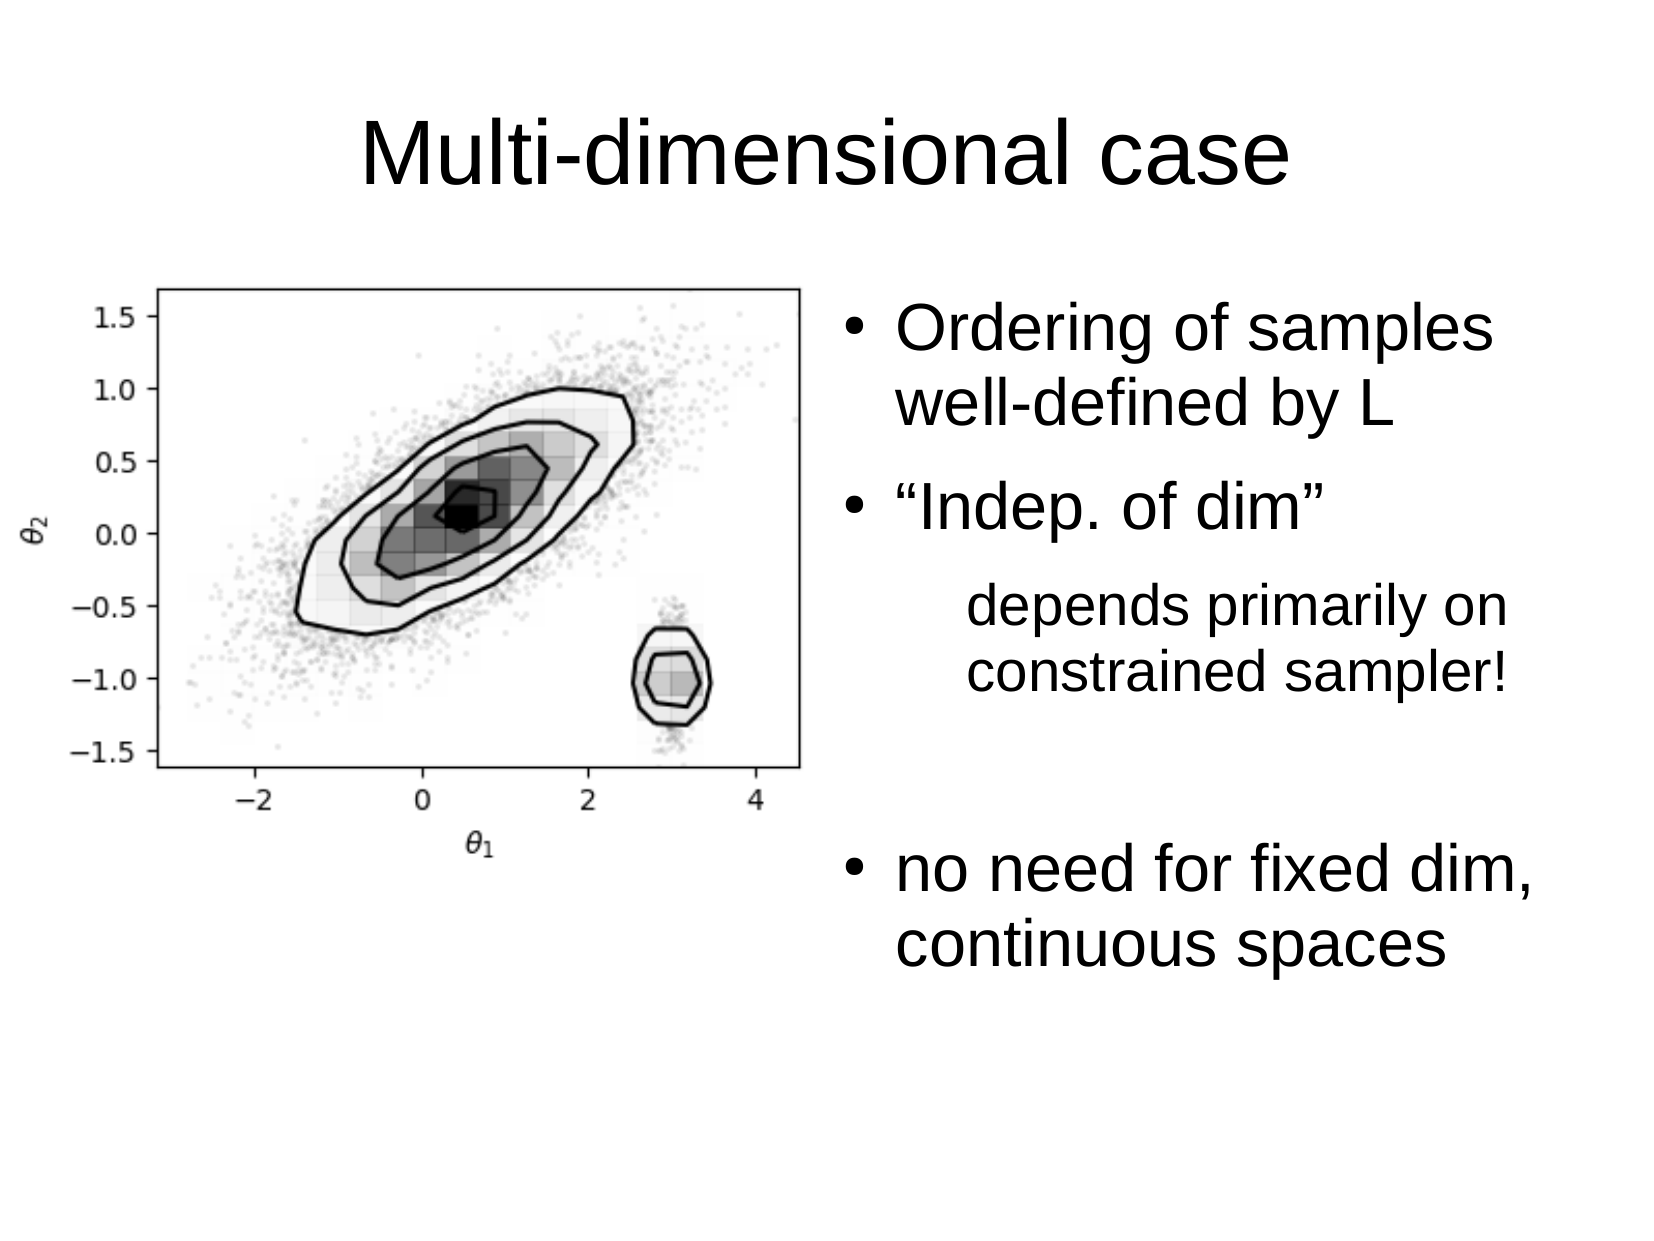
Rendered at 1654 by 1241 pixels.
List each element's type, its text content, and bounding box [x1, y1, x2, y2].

title Multi-dimensional case [82, 49, 1571, 257]
picture [0, 262, 826, 885]
list Ordering of samples well-defined by L “Indep. of dim” depends primarily on constrained sampler! no need for fixed dim, continuous spaces [825, 290, 1571, 1126]
